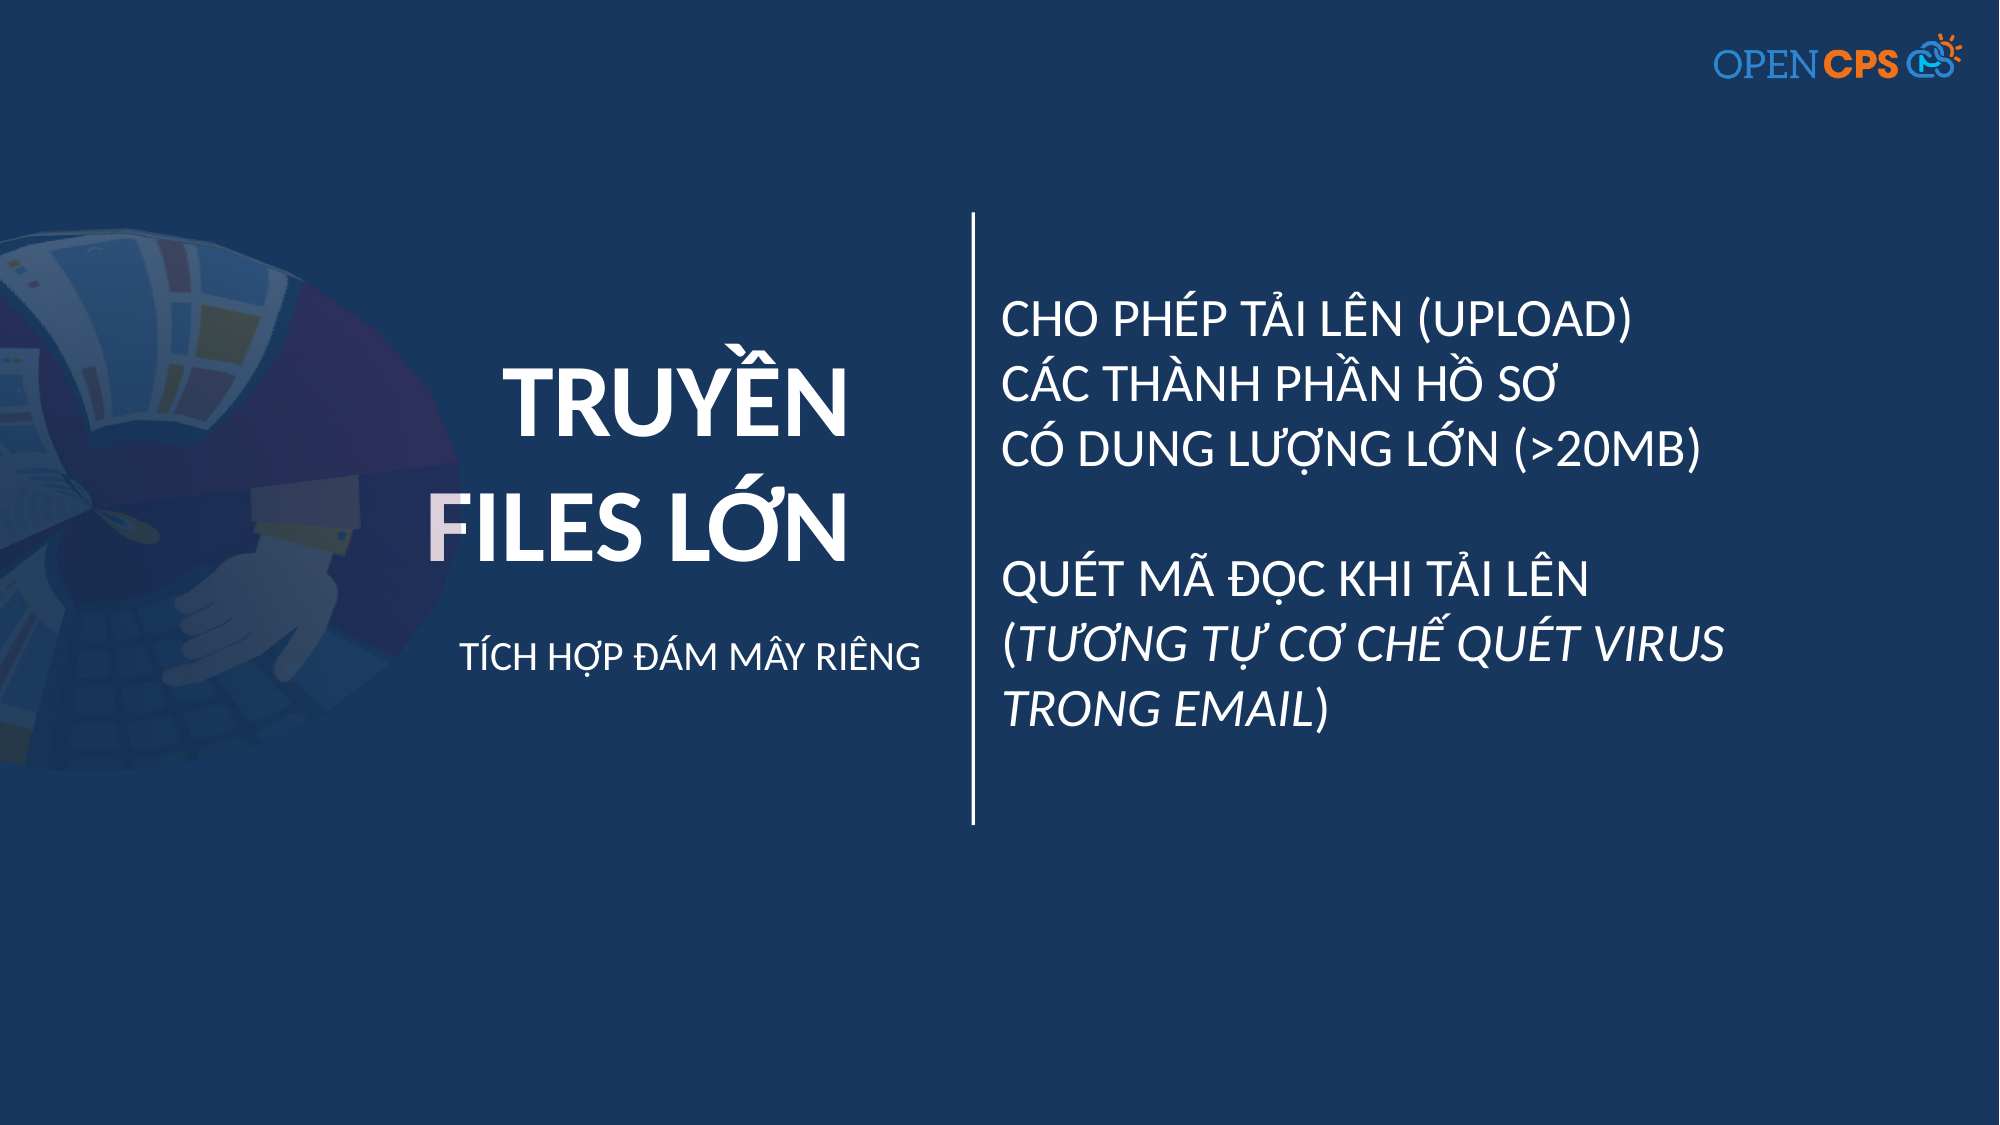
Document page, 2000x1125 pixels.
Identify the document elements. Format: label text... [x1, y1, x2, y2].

text_box TÍCH HỢP ĐÁM MÂY RIÊNG [362, 621, 938, 687]
text_box TRUYỀN FILES LỚN [410, 324, 890, 590]
picture [1709, 29, 1966, 85]
text_box CHO PHÉP TẢI LÊN (UPLOAD) CÁC THÀNH PHẦN HỒ SƠ CÓ DUNG LƯỢNG LỚN (>20MB) QUÉT MÃ ĐỘC KHI TẢI LÊN (TƯƠNG TỰ CƠ CHẾ QUÉT VIRUS TRONG EMAIL) [986, 275, 1874, 745]
